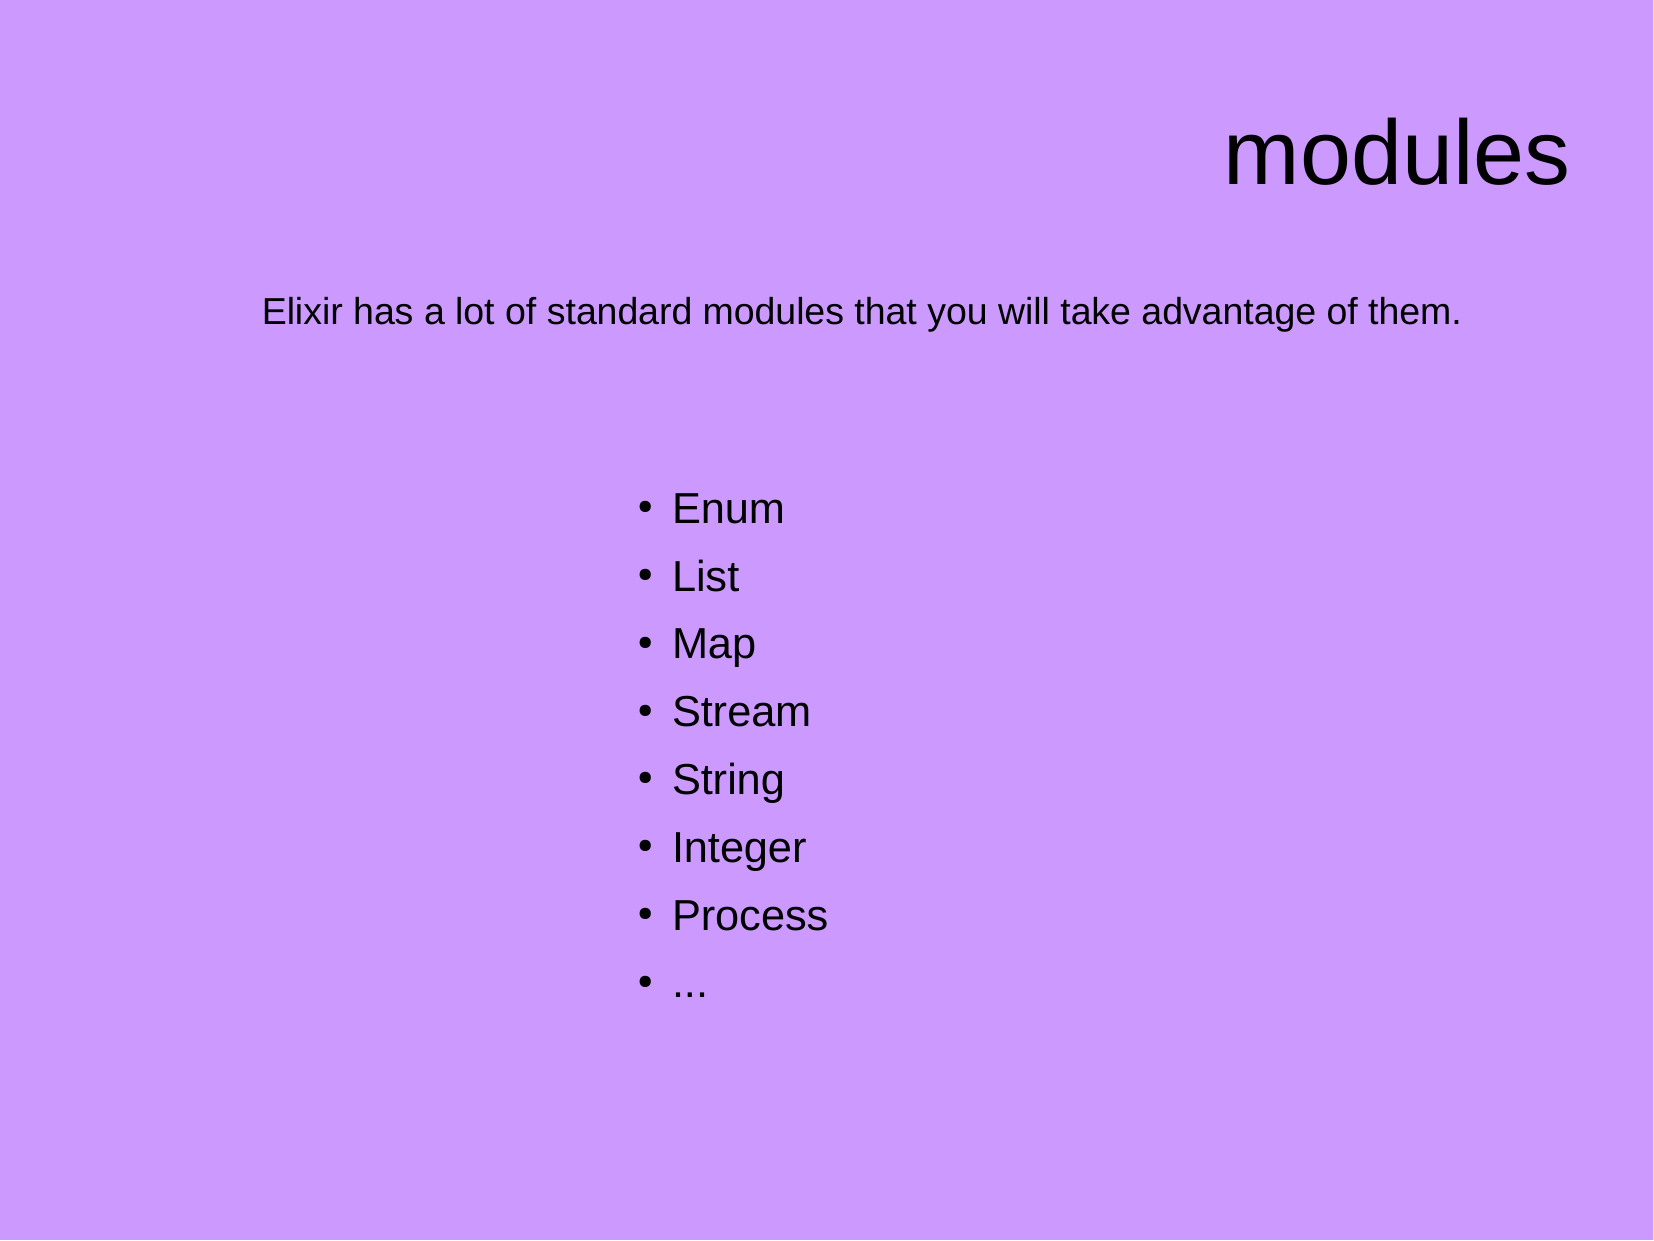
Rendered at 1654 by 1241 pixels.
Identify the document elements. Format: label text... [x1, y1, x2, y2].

list Elixir has a lot of standard modules that you will take advantage of them. [82, 290, 1571, 634]
list Enum List Map Stream String Integer Process ... [625, 484, 1300, 1009]
title modules [82, 49, 1571, 257]
